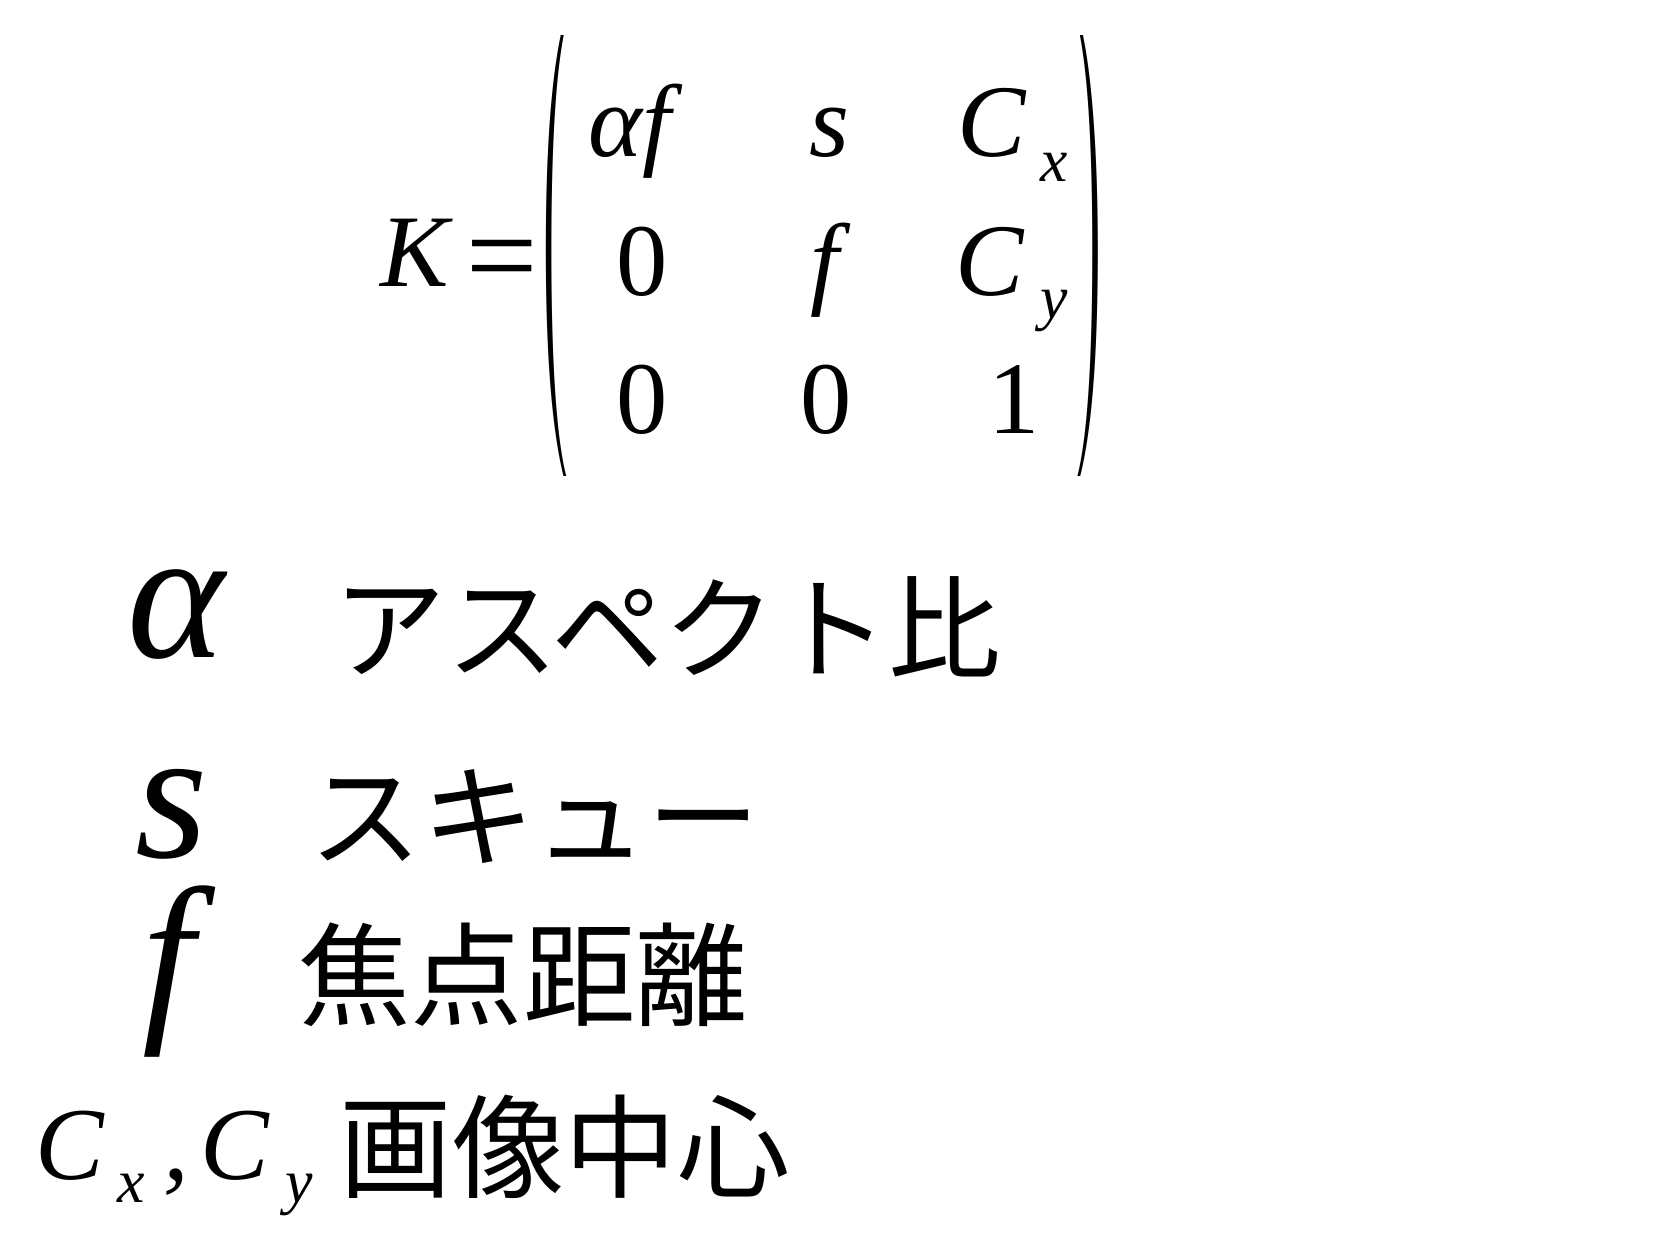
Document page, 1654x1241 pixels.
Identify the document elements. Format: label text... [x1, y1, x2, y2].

chart [29, 1086, 322, 1217]
text_box アスペクト比 [318, 448, 1548, 796]
text_box 画像中心 [324, 1039, 839, 1241]
chart [94, 490, 245, 1058]
text_box スキュー [295, 696, 1512, 922]
chart [366, 35, 1128, 448]
text_box 焦点距離 [283, 874, 1241, 1064]
